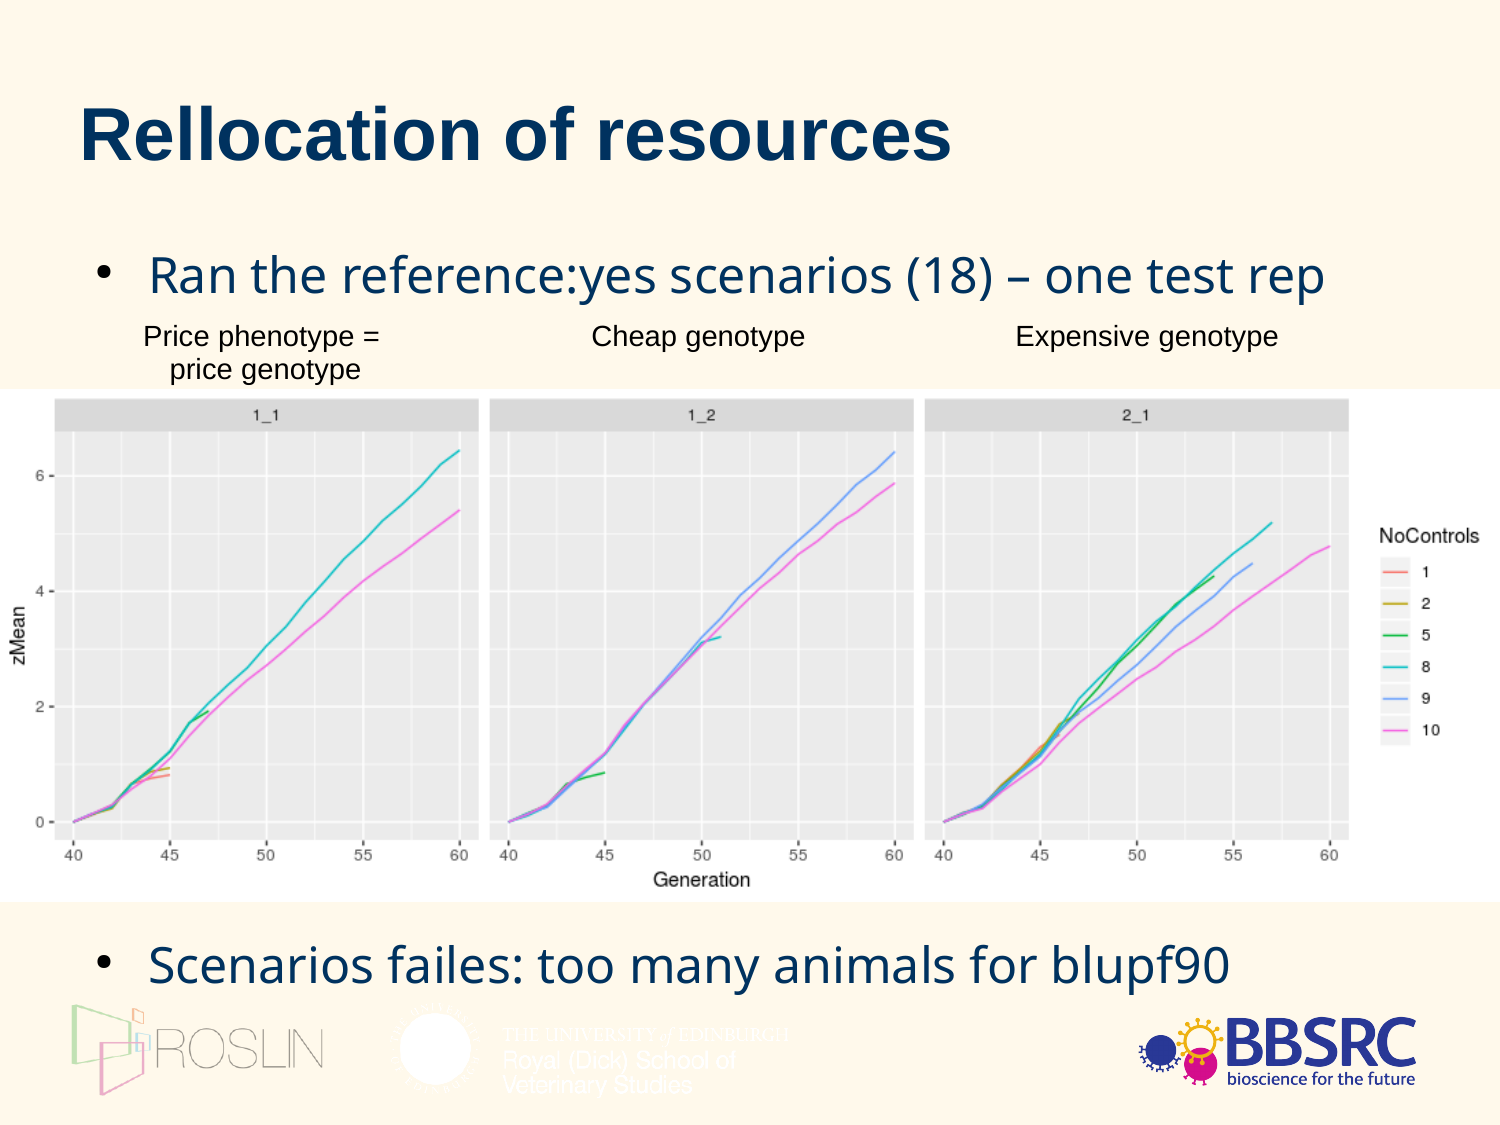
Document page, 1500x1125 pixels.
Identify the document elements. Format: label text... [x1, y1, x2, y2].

picture [1137, 1014, 1416, 1092]
list Ran the reference:yes scenarios (18) – one test rep Scenarios failes: too many animals for blupf90 [62, 902, 1477, 975]
picture [0, 389, 1500, 902]
text_box Price phenotype = price genotype [47, 312, 485, 394]
picture [64, 975, 336, 1118]
text_box Cheap genotype [484, 312, 922, 361]
picture [328, 975, 336, 980]
title Rellocation of resources [64, 78, 1425, 185]
text_box Expensive genotype [933, 312, 1371, 361]
list Ran the reference:yes scenarios (18) – one test rep Scenarios failes: too many animals for blupf90 [62, 236, 1477, 389]
picture [265, 975, 277, 980]
